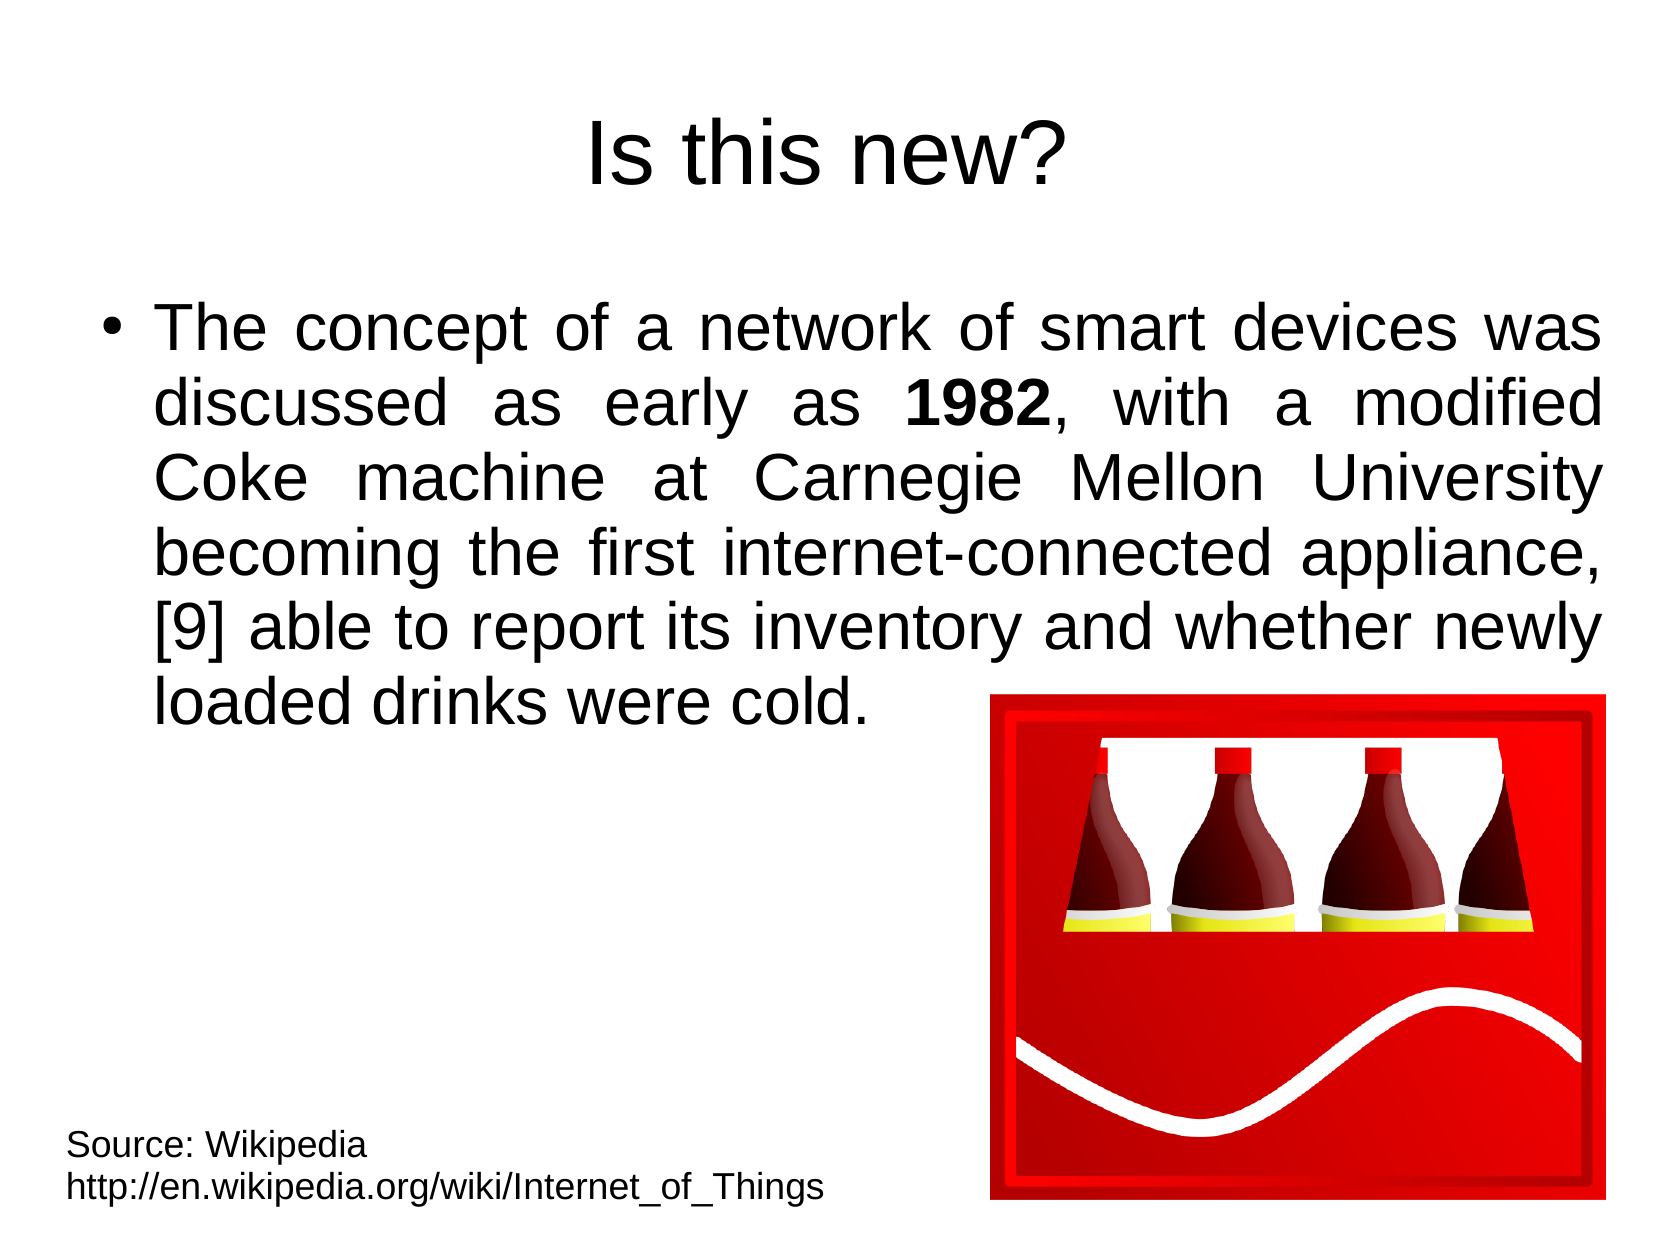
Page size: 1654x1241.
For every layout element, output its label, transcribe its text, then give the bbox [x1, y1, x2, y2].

list The concept of a network of smart devices was discussed as early as 1982, with a modified Coke machine at Carnegie Mellon University becoming the first internet-connected appliance,[9] able to report its inventory and whether newly loaded drinks were cold. [82, 290, 1606, 901]
picture [990, 694, 1606, 1201]
text_box Source: Wikipedia http://en.wikipedia.org/wiki/Internet_of_Things [51, 1116, 841, 1216]
title Is this new? [82, 49, 1571, 257]
